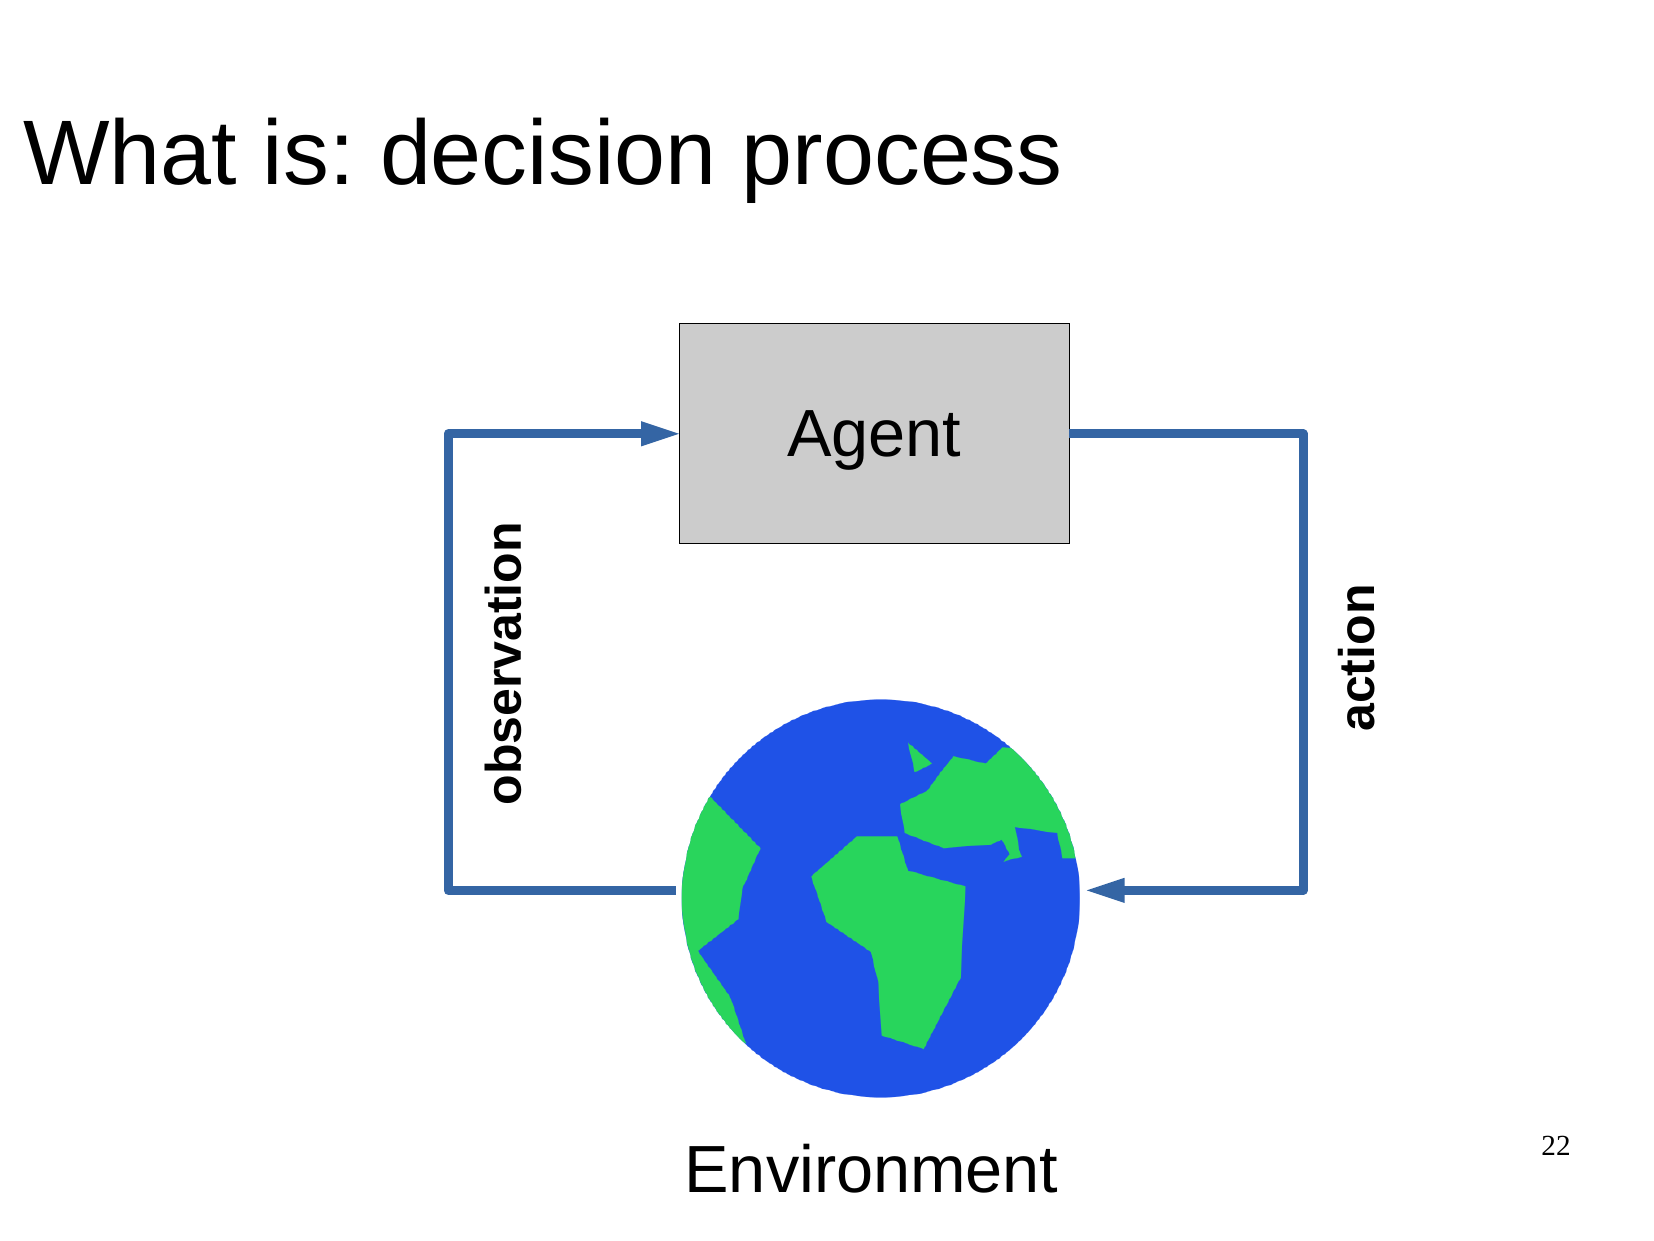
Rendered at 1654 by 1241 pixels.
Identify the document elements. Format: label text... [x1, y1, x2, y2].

text_box observation [468, 507, 540, 821]
picture [555, 654, 1206, 1142]
text_box Agent [679, 323, 1070, 544]
text_box action [1321, 569, 1393, 747]
text_box Environment [600, 1124, 1143, 1214]
title What is: decision process [23, 49, 1512, 257]
